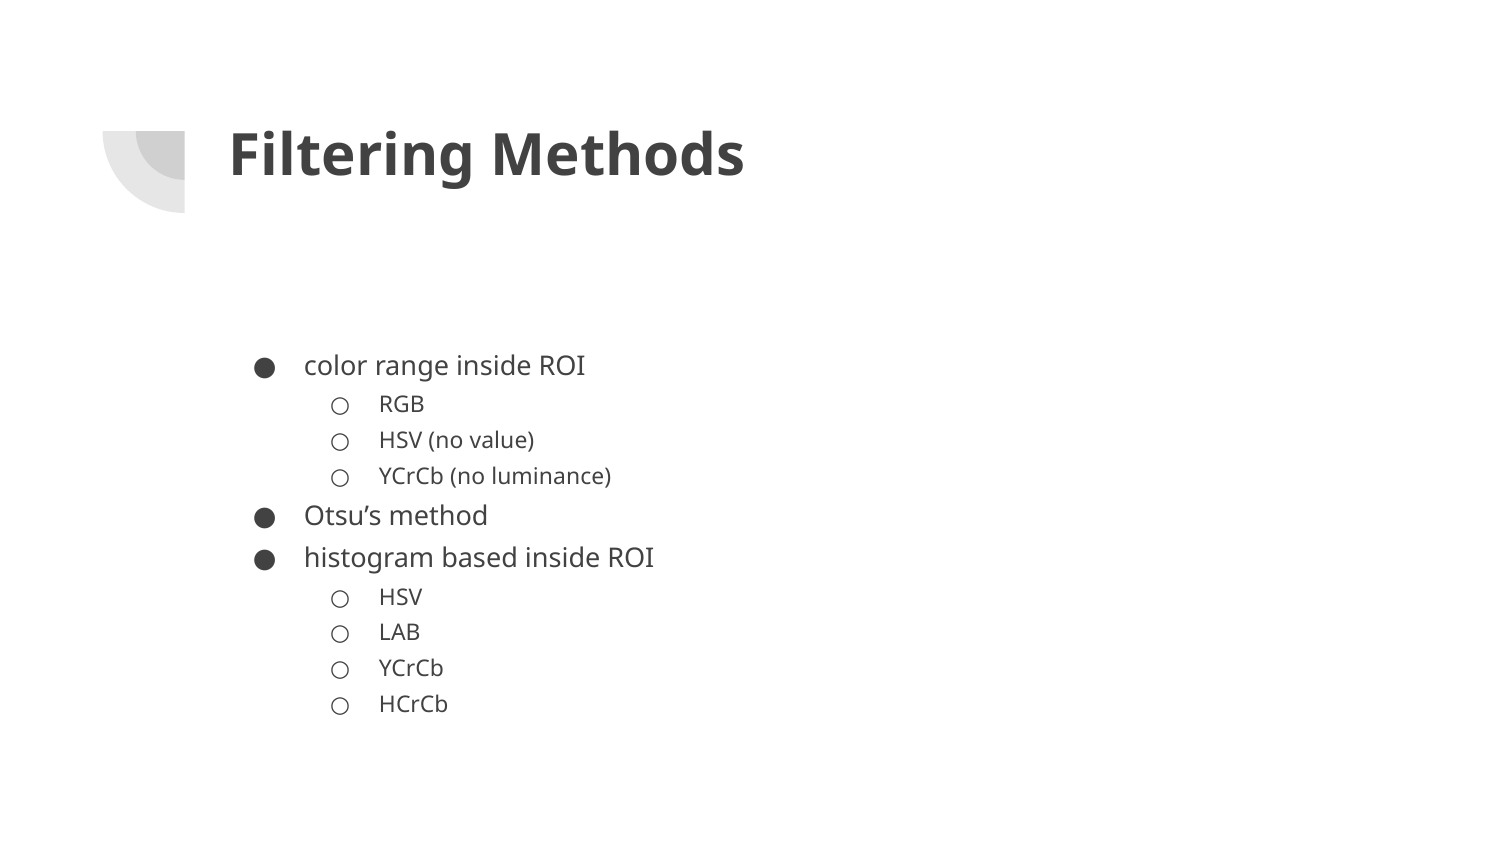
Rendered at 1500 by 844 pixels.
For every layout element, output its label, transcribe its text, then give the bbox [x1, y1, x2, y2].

list color range inside ROI RGB HSV (no value) YCrCb (no luminance) Otsu’s method histogram based inside ROI HSV LAB YCrCb HCrCb [213, 326, 1368, 744]
title Filtering Methods [213, 98, 1368, 263]
